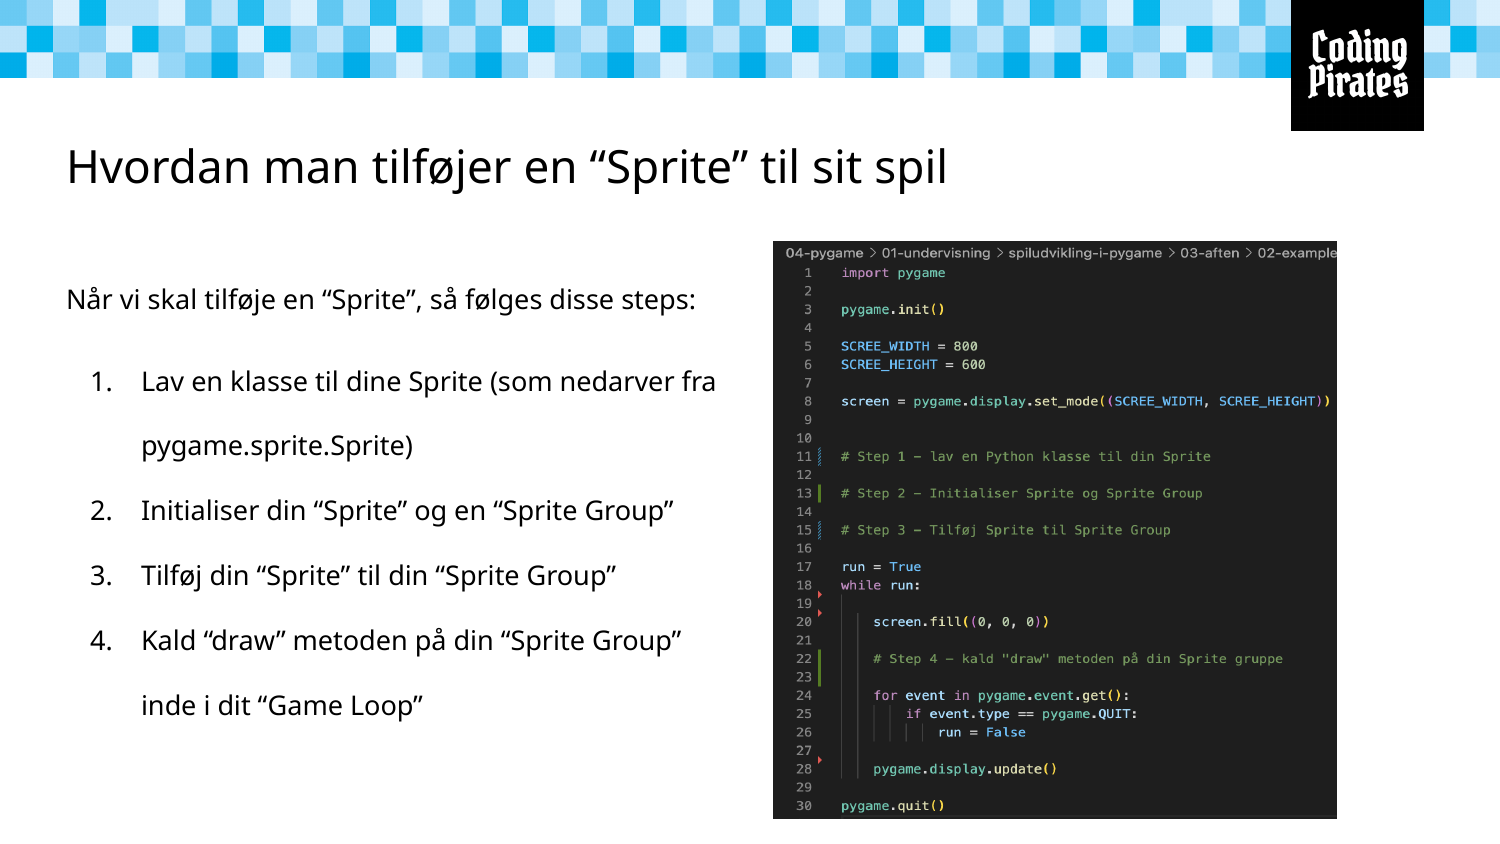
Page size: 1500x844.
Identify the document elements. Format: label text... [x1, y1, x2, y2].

picture [773, 241, 1337, 819]
list Når vi skal tilføje en “Sprite”, så følges disse steps: Lav en klasse til dine Sprite (som nedarver fra pygame.sprite.Sprite) Initialiser din “Sprite” og en “Sprite Group” Tilføj din “Sprite” til din “Sprite Group” Kald “draw” metoden på din “Sprite Group” inde i dit “Game Loop” [51, 234, 749, 800]
picture [0, 0, 1056, 78]
picture [1291, 0, 1424, 131]
title Hvordan man tilføjer en “Sprite” til sit spil [51, 123, 1388, 217]
